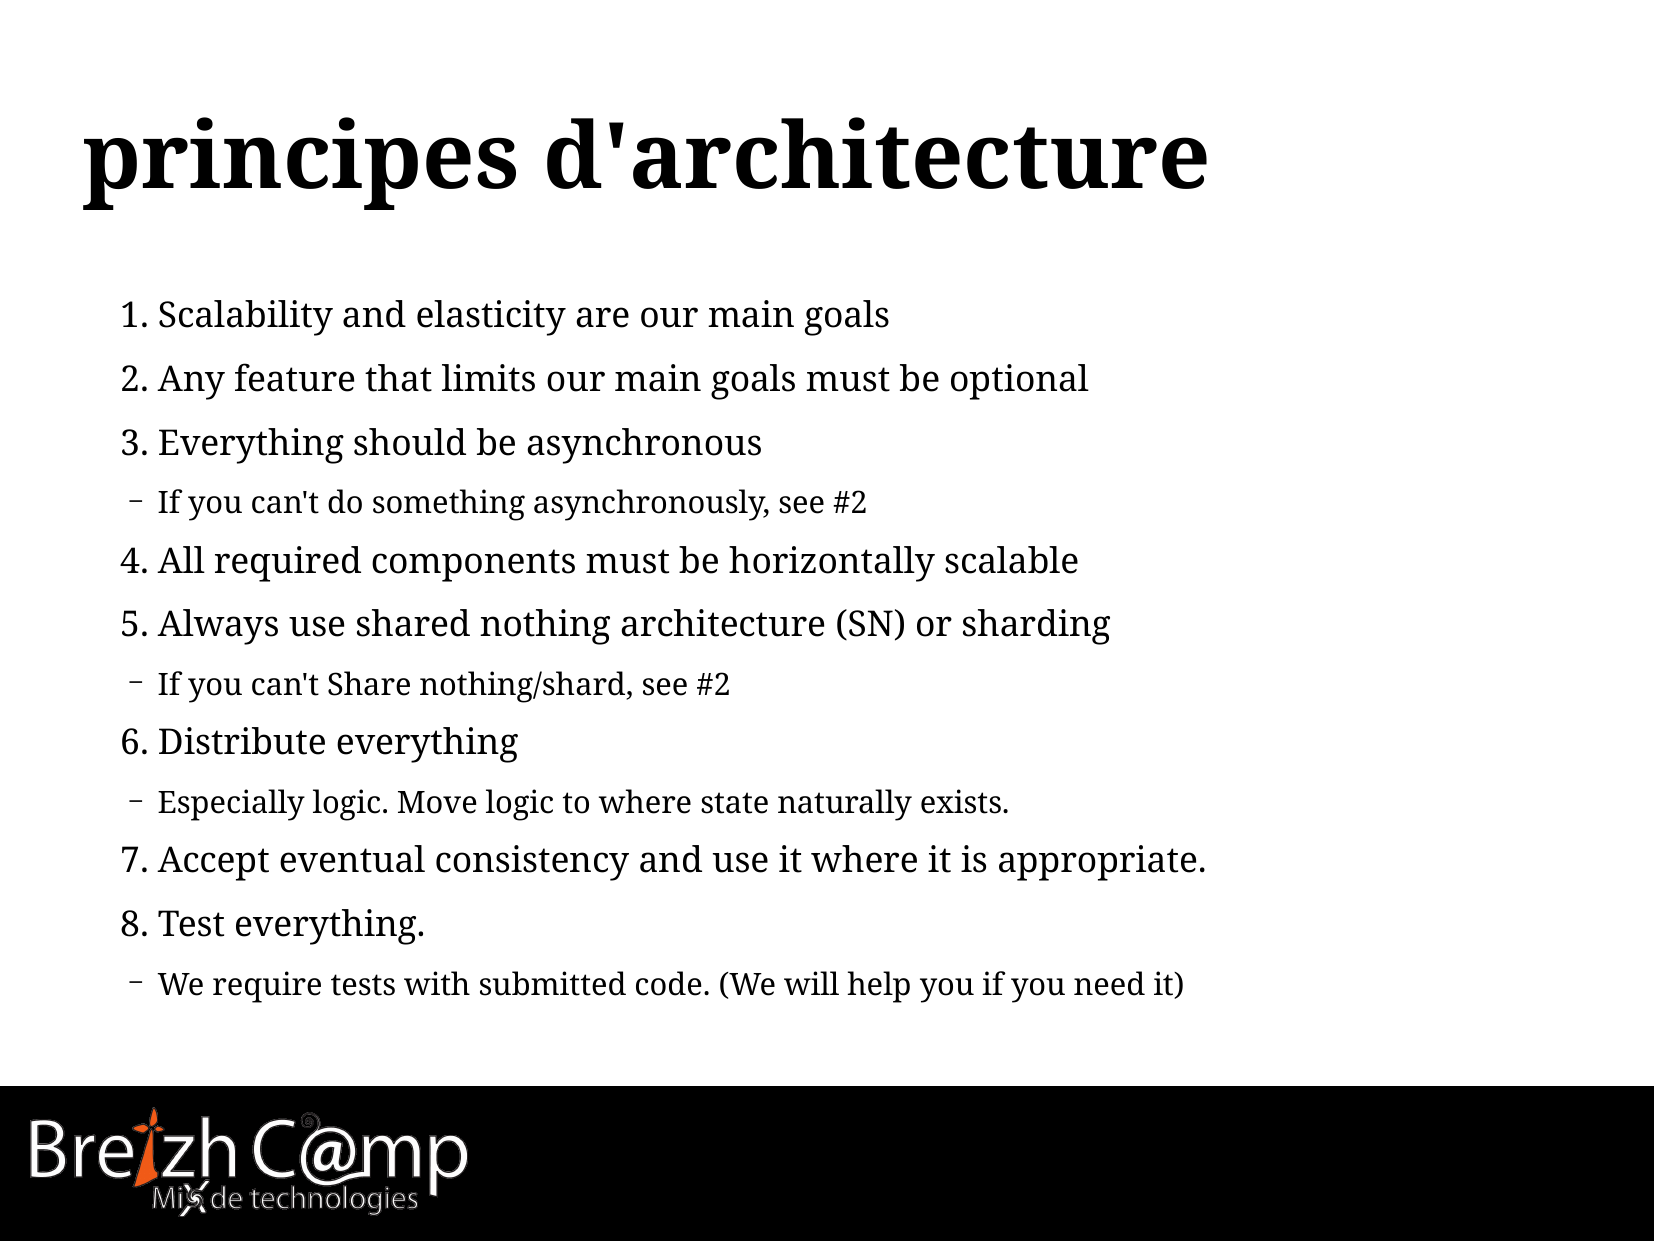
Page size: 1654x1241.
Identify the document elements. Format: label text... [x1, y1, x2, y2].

list 1. Scalability and elasticity are our main goals 2. Any feature that limits our main goals must be optional 3. Everything should be asynchronous If you can't do something asynchronously, see #2 4. All required components must be horizontally scalable 5. Always use shared nothing architecture (SN) or sharding If you can't Share nothing/shard, see #2 6. Distribute everything Especially logic. Move logic to where state naturally exists. 7. Accept eventual consistency and use it where it is appropriate. 8. Test everything. We require tests with submitted code. (We will help you if you need it) [82, 290, 1538, 1010]
title principes d'architecture [82, 49, 1571, 257]
picture [30, 1107, 468, 1217]
